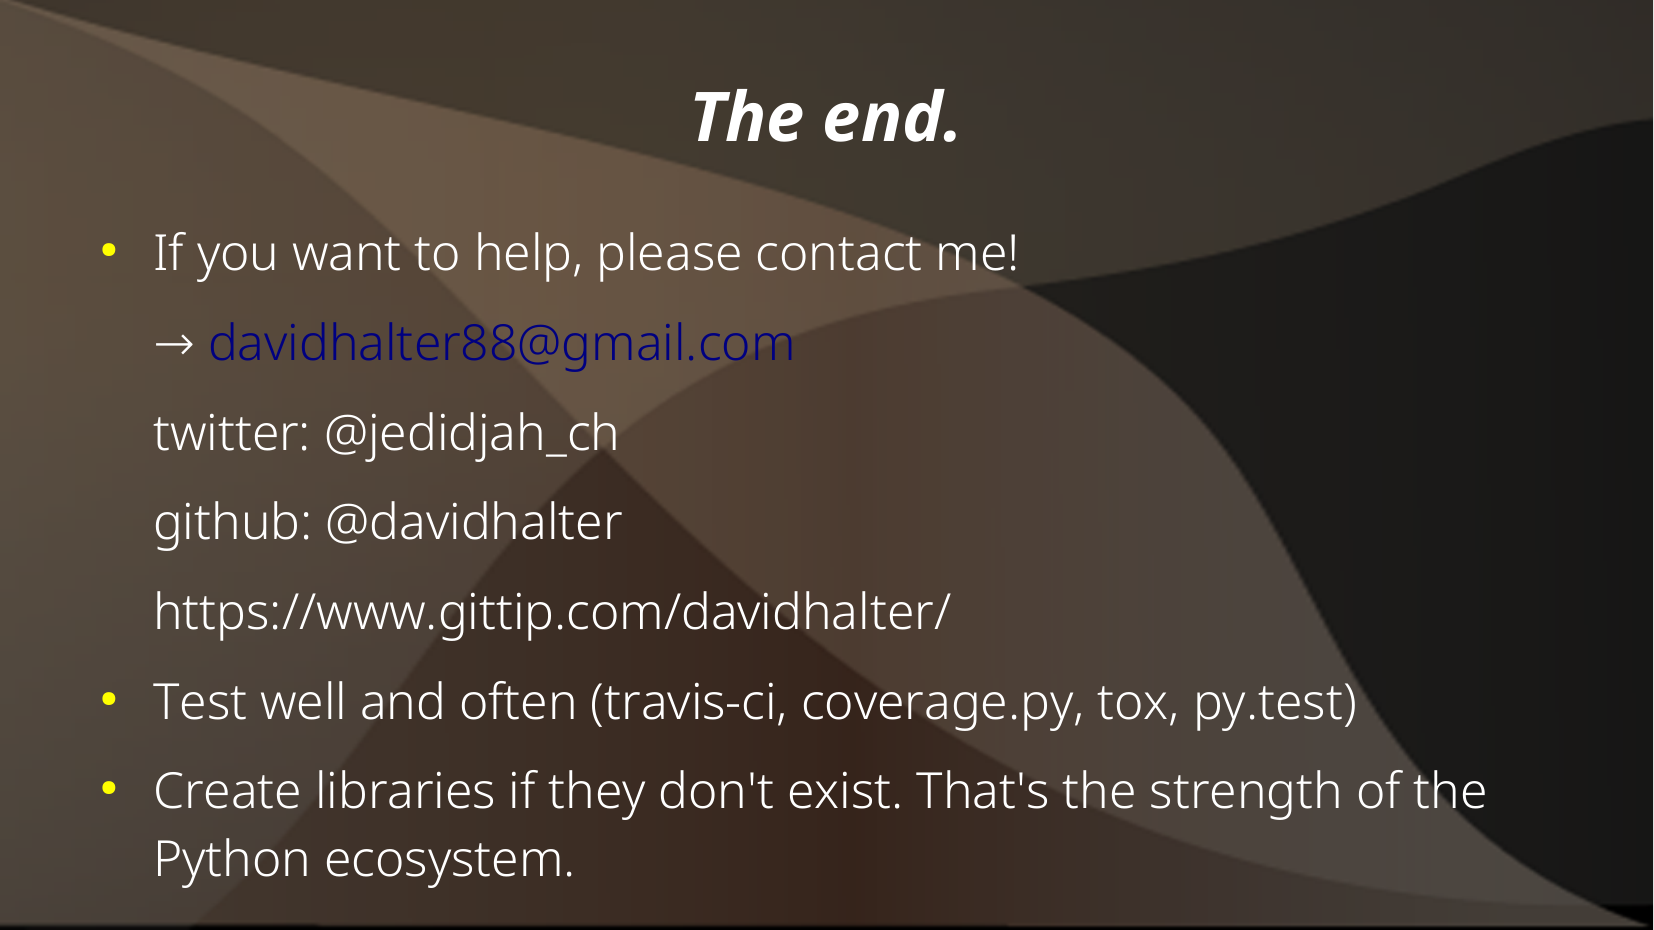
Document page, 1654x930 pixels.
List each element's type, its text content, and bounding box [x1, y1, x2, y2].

picture [0, 0, 1654, 930]
list If you want to help, please contact me! → davidhalter88@gmail.com twitter: @jedidjah_ch github: @davidhalter https://www.gittip.com/davidhalter/ Test well and often (travis-ci, coverage.py, tox, py.test) Create libraries if they don't exist. That's the strength of the Python ecosystem. [82, 217, 1571, 930]
title The end. [82, 36, 1571, 193]
